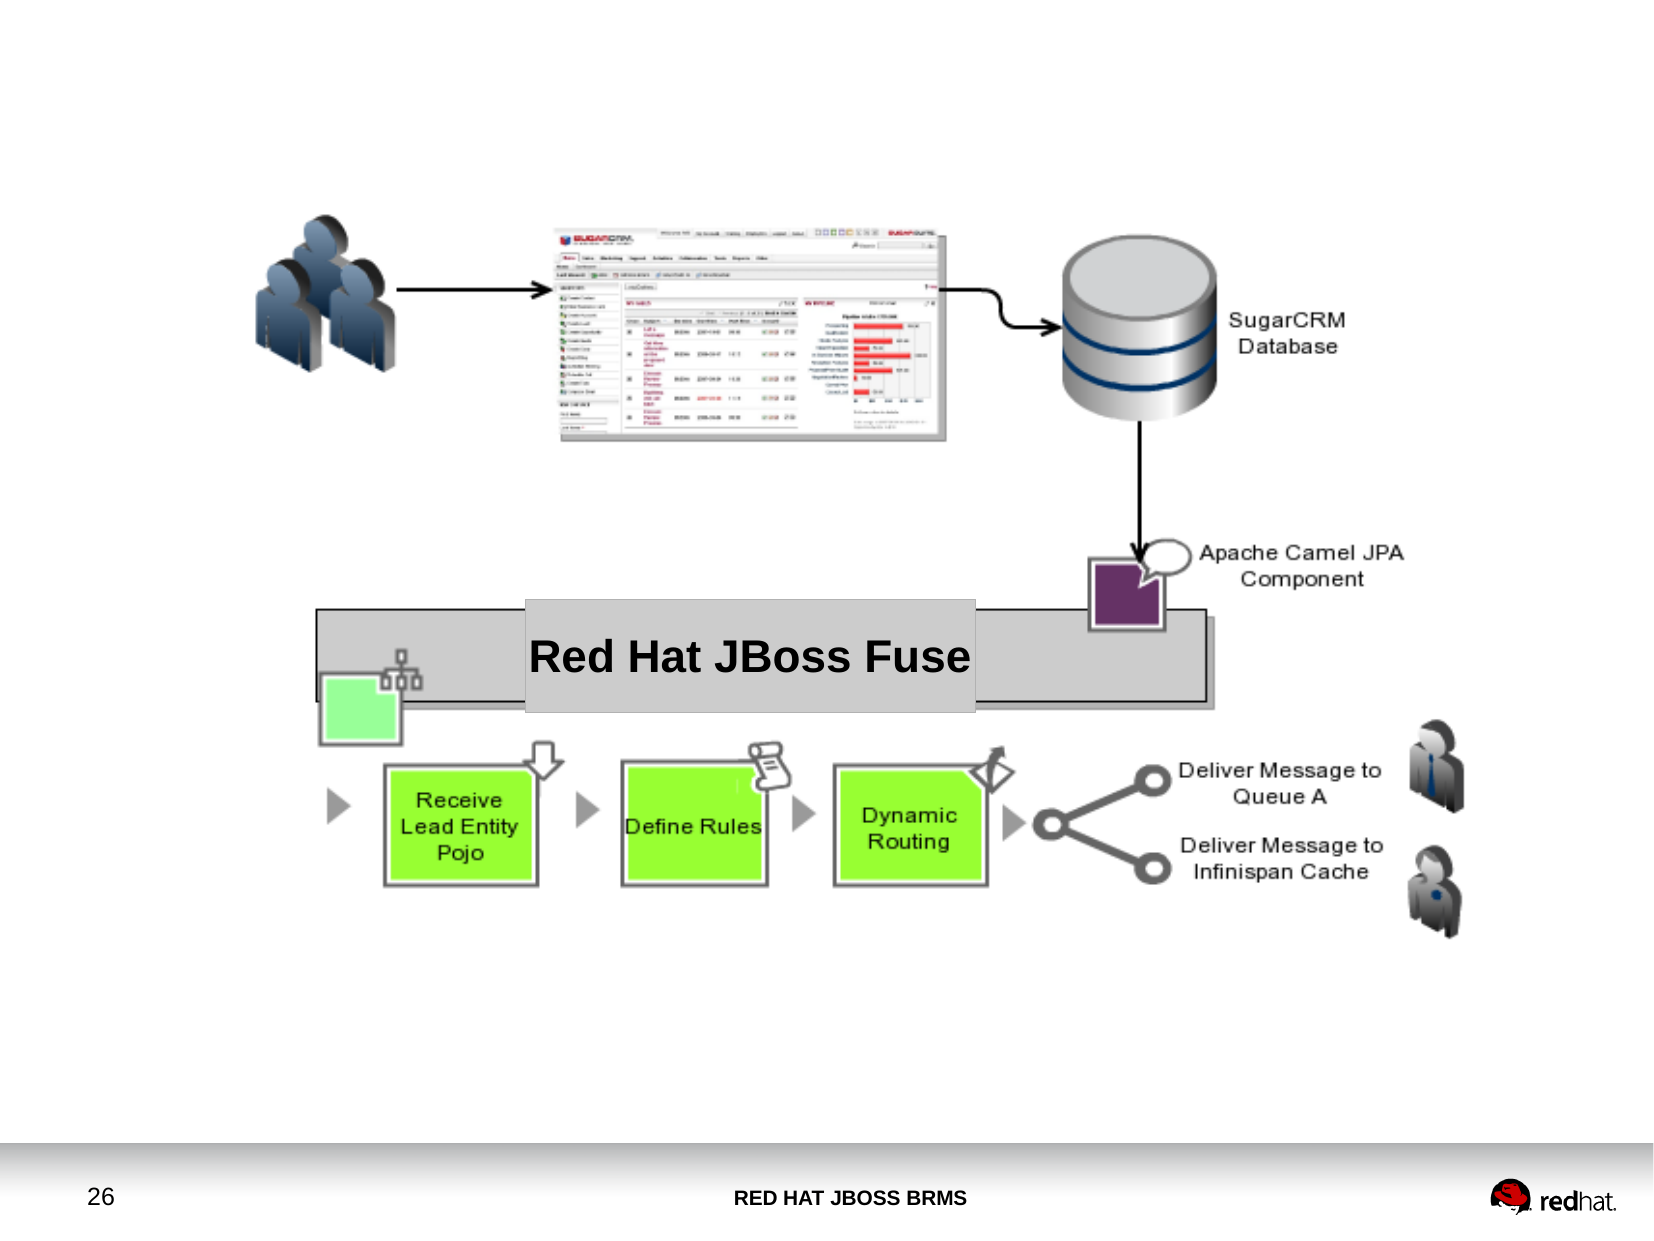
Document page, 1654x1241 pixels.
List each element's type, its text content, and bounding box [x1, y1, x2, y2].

picture [0, 1143, 1654, 1241]
picture [150, 112, 1501, 1051]
text_box Red Hat JBoss Fuse [525, 599, 976, 713]
